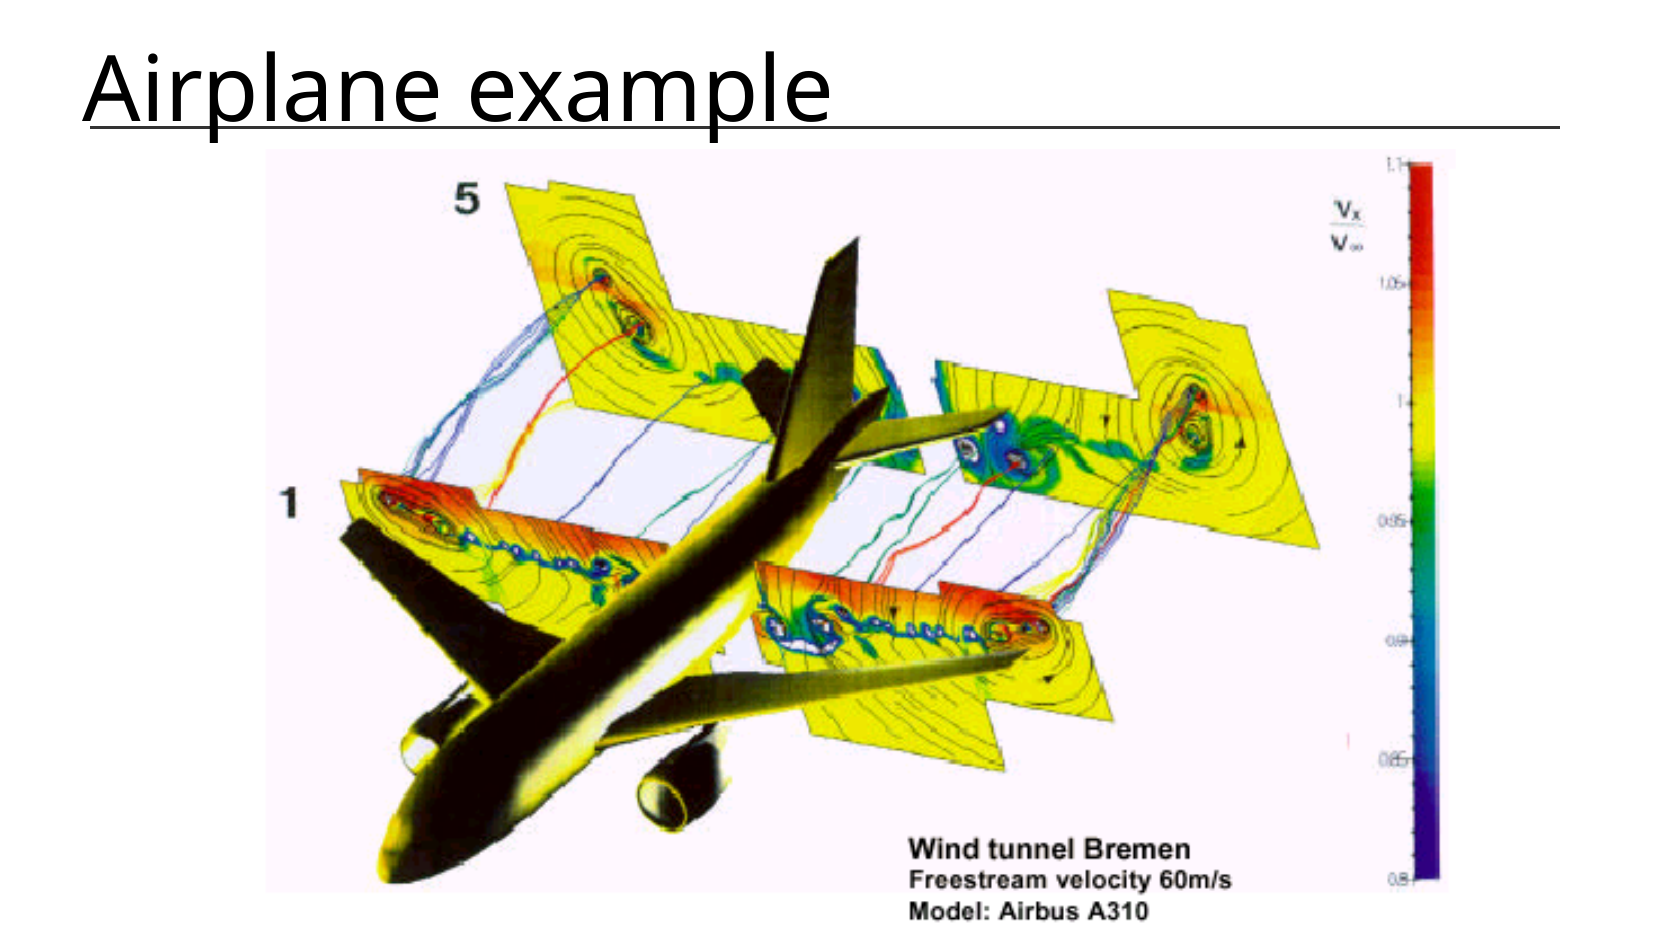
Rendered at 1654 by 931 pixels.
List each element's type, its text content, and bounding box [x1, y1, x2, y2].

title Airplane example [82, 32, 1571, 140]
picture [201, 149, 1456, 931]
